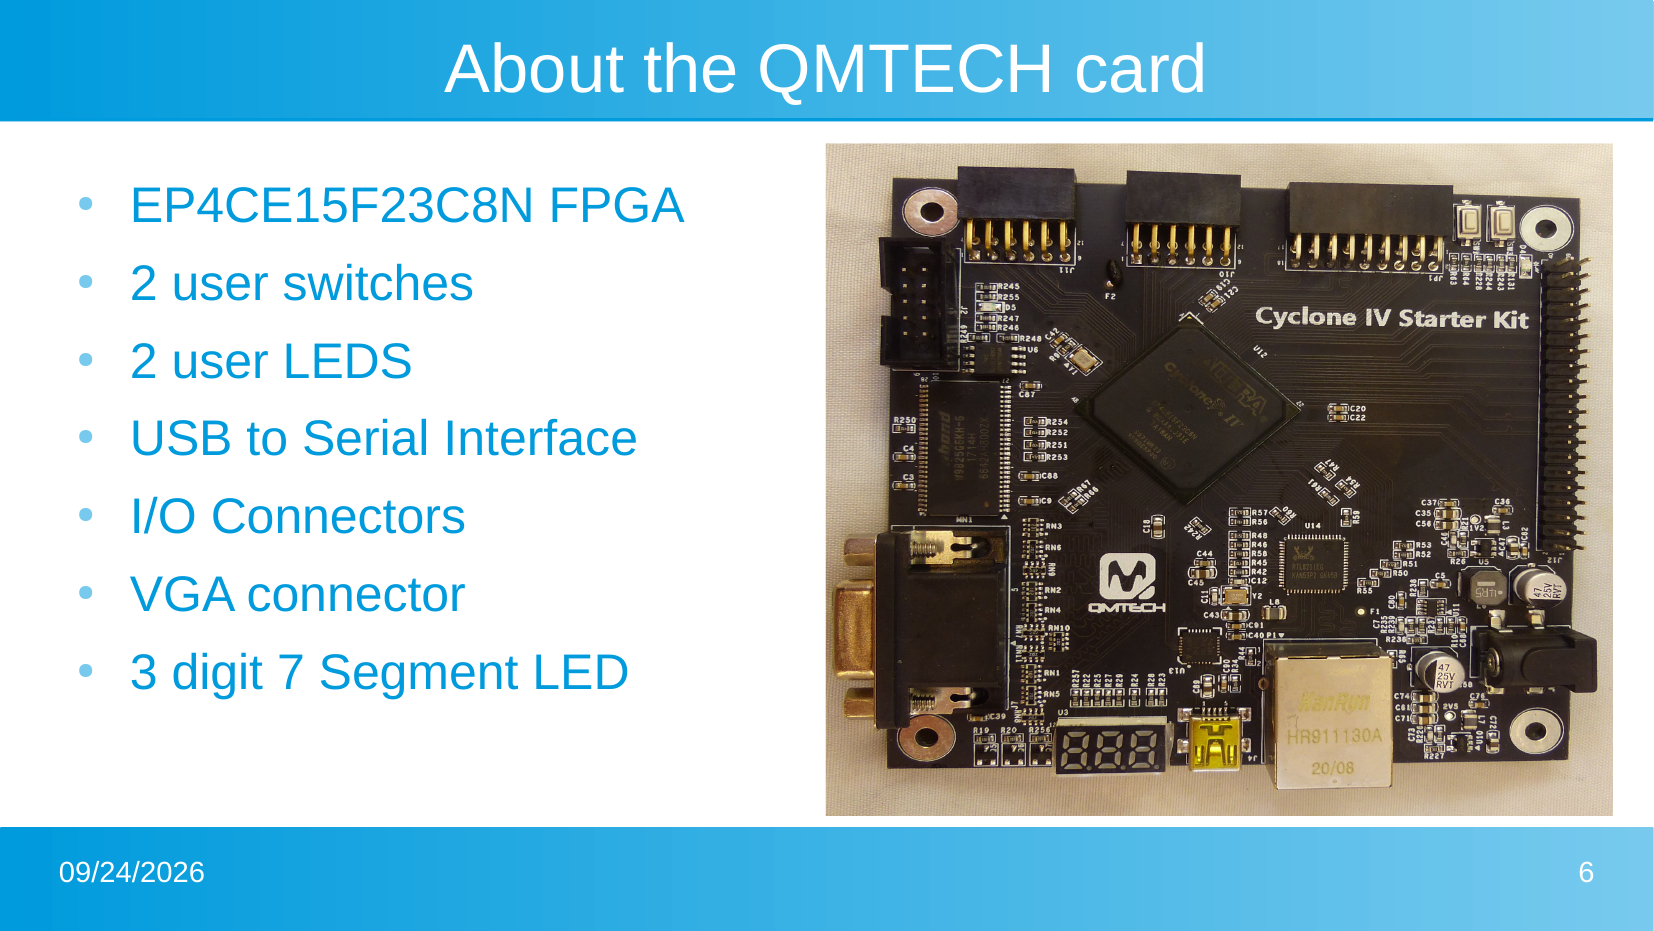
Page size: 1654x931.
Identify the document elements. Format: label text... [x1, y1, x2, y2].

picture [825, 144, 1613, 816]
title About the QMTECH card [59, 29, 1595, 108]
list EP4CE15F23C8N FPGA 2 user switches 2 user LEDS USB to Serial Interface I/O Connectors VGA connector 3 digit 7 Segment LED [59, 177, 825, 768]
